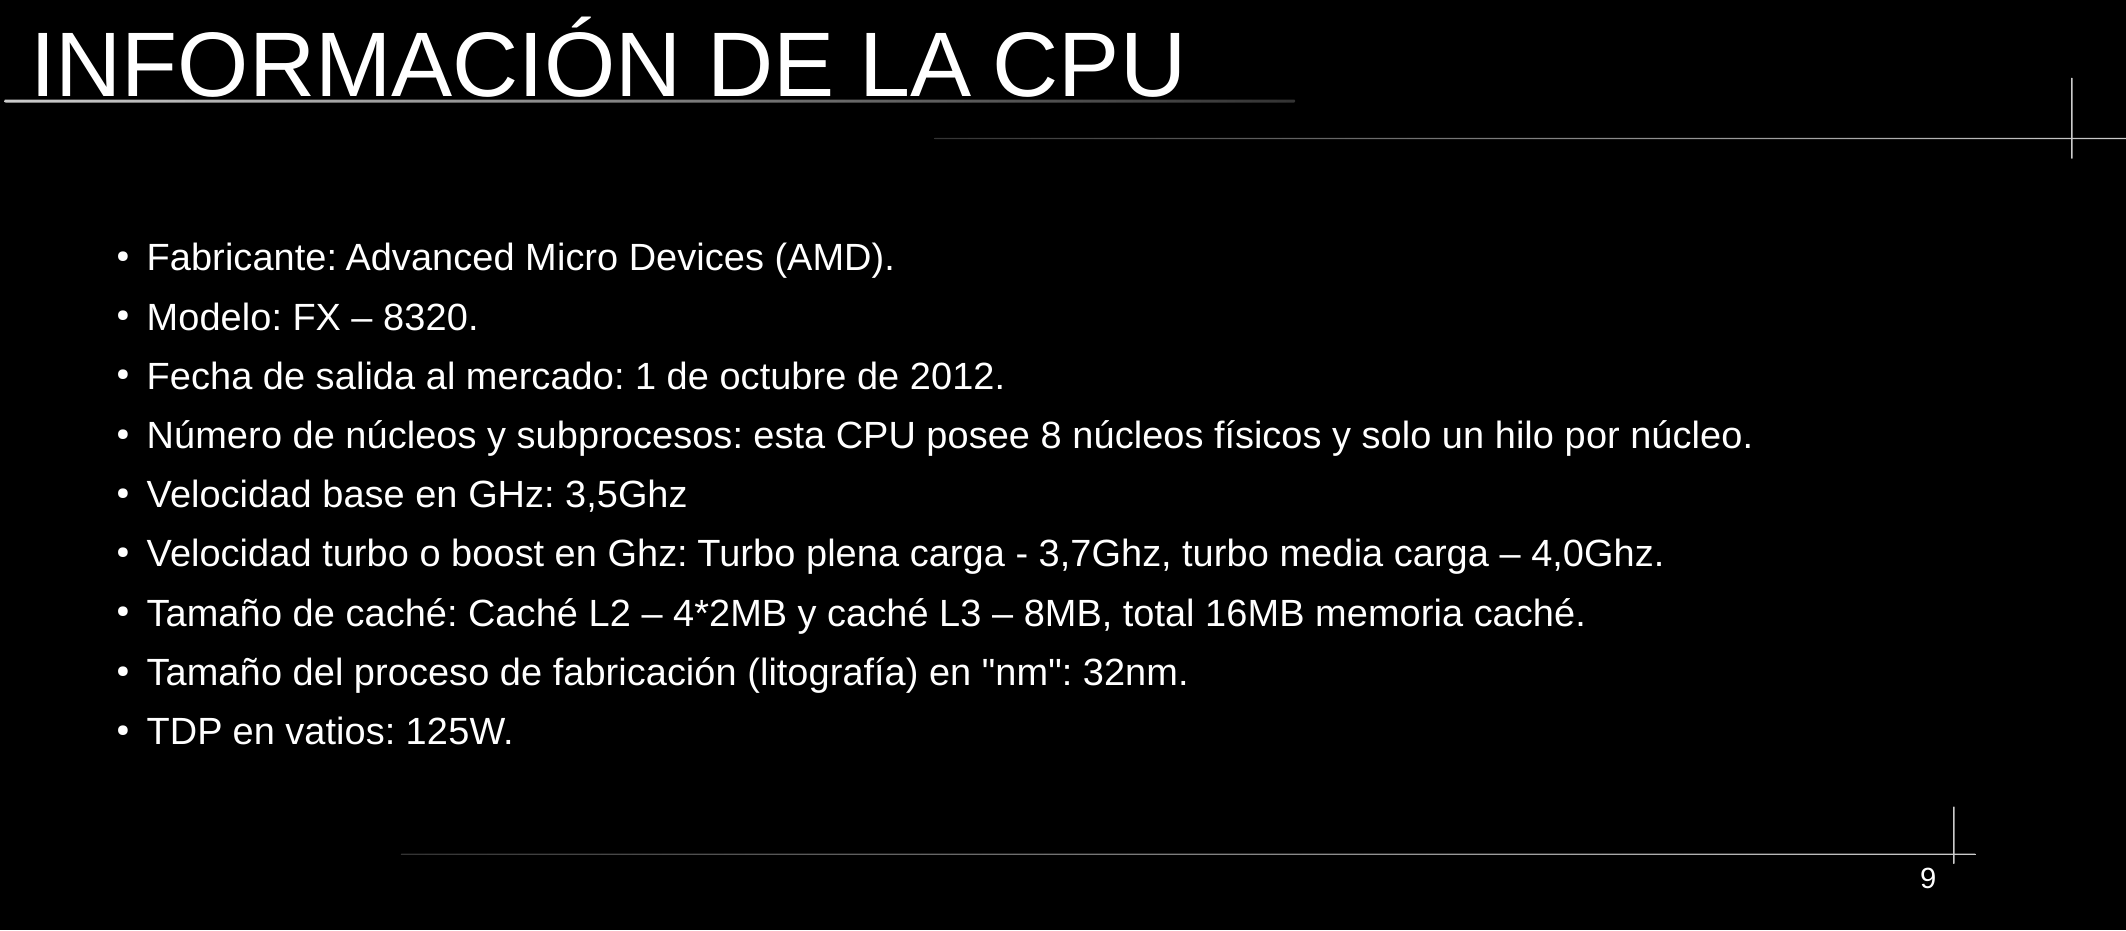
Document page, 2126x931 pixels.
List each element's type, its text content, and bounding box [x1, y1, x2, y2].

list Fabricante: Advanced Micro Devices (AMD). Modelo: FX – 8320. Fecha de salida al mercado: 1 de octubre de 2012. Número de núcleos y subprocesos: esta CPU posee 8 núcleos físicos y solo un hilo por núcleo. Velocidad base en GHz: 3,5Ghz Velocidad turbo o boost en Ghz: Turbo plena carga - 3,7Ghz, turbo media carga – 4,0Ghz. Tamaño de caché: Caché L2 – 4*2MB y caché L3 – 8MB, total 16MB memoria caché. Tamaño del proceso de fabricación (litografía) en "nm": 32nm. TDP en vatios: 125W. [106, 177, 2020, 757]
title INFORMACIÓN DE LA CPU [30, 2, 2043, 128]
